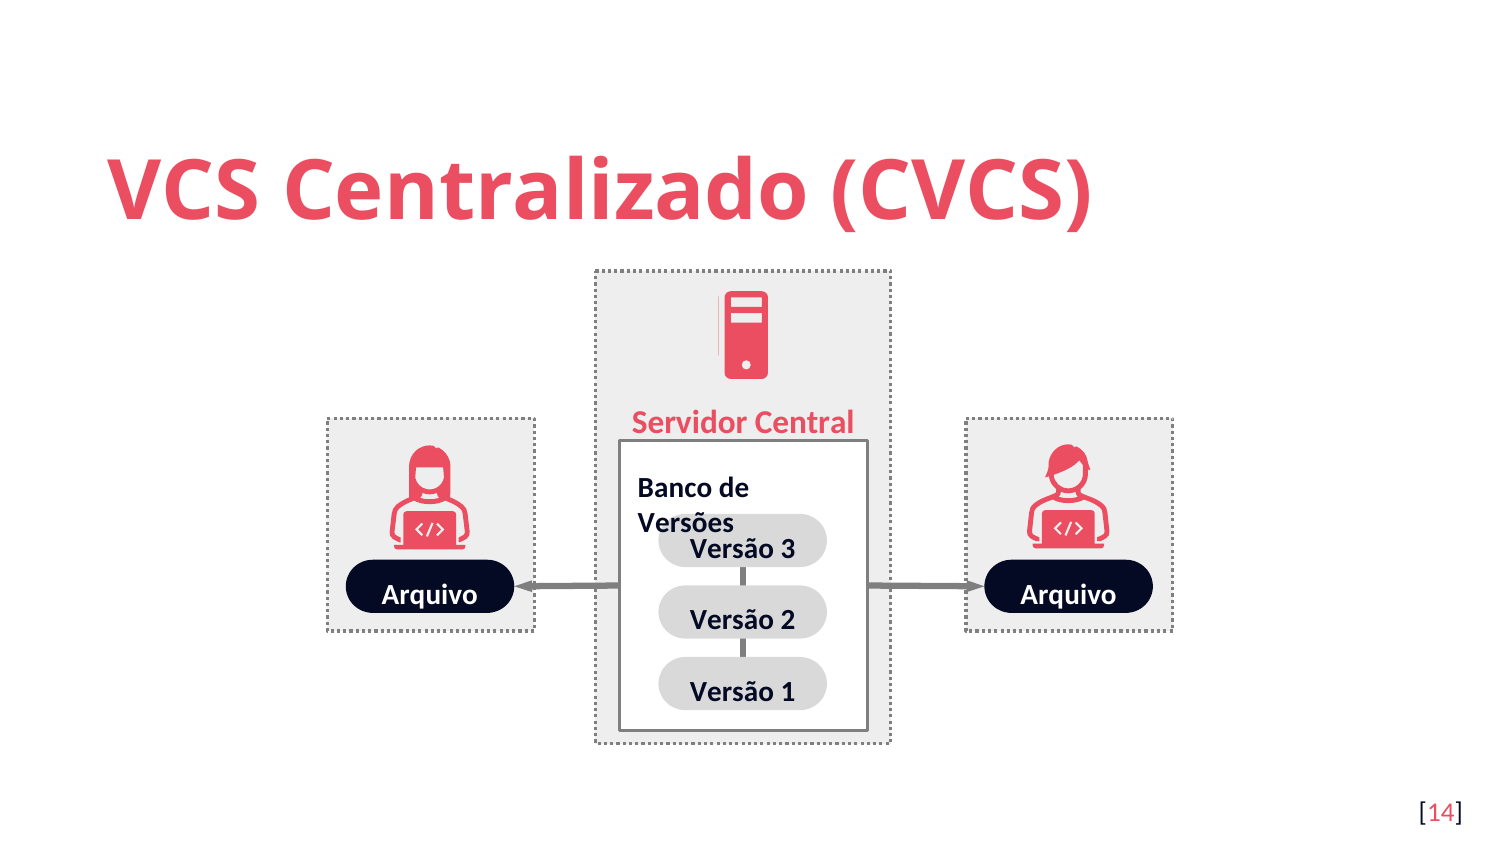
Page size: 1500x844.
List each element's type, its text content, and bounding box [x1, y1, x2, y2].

text_box Versão 1 [658, 656, 827, 711]
text_box [966, 418, 1173, 631]
text_box Versão 3 [658, 513, 827, 568]
picture [370, 433, 490, 553]
text_box Arquivo [984, 559, 1153, 613]
picture [718, 286, 772, 383]
text_box [595, 271, 891, 744]
picture [1008, 432, 1128, 552]
text_box Arquivo [345, 559, 515, 613]
text_box Banco de Versões [622, 453, 868, 507]
text_box Versão 2 [658, 585, 827, 639]
text_box [327, 418, 534, 631]
text_box VCS Centralizado (CVCS) [92, 106, 1404, 245]
slide_number [14] [1403, 779, 1494, 844]
text_box Servidor Central [588, 385, 886, 434]
